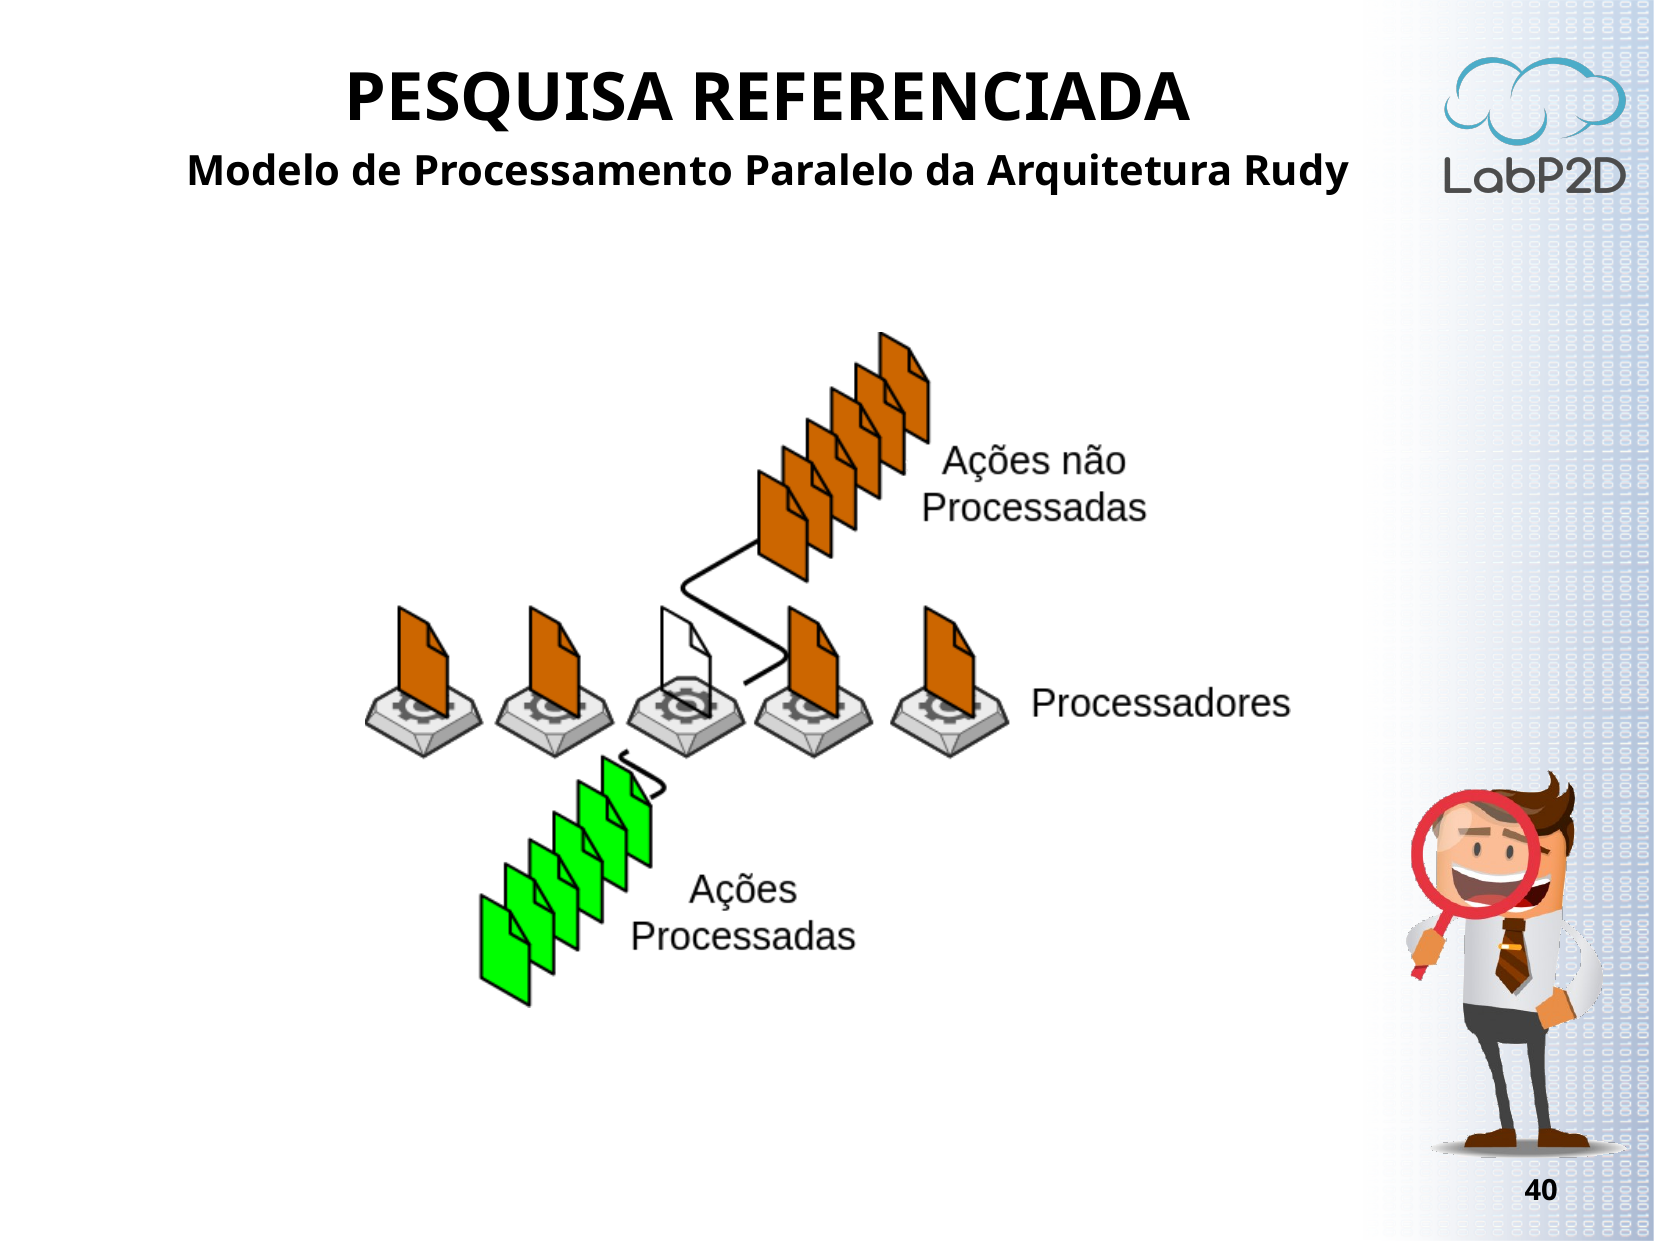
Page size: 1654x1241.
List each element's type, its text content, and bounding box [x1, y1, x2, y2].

title PESQUISA REFERENCIADA Modelo de Processamento Paralelo da Arquitetura Rudy [82, 19, 1453, 227]
picture [365, 1, 1654, 1241]
